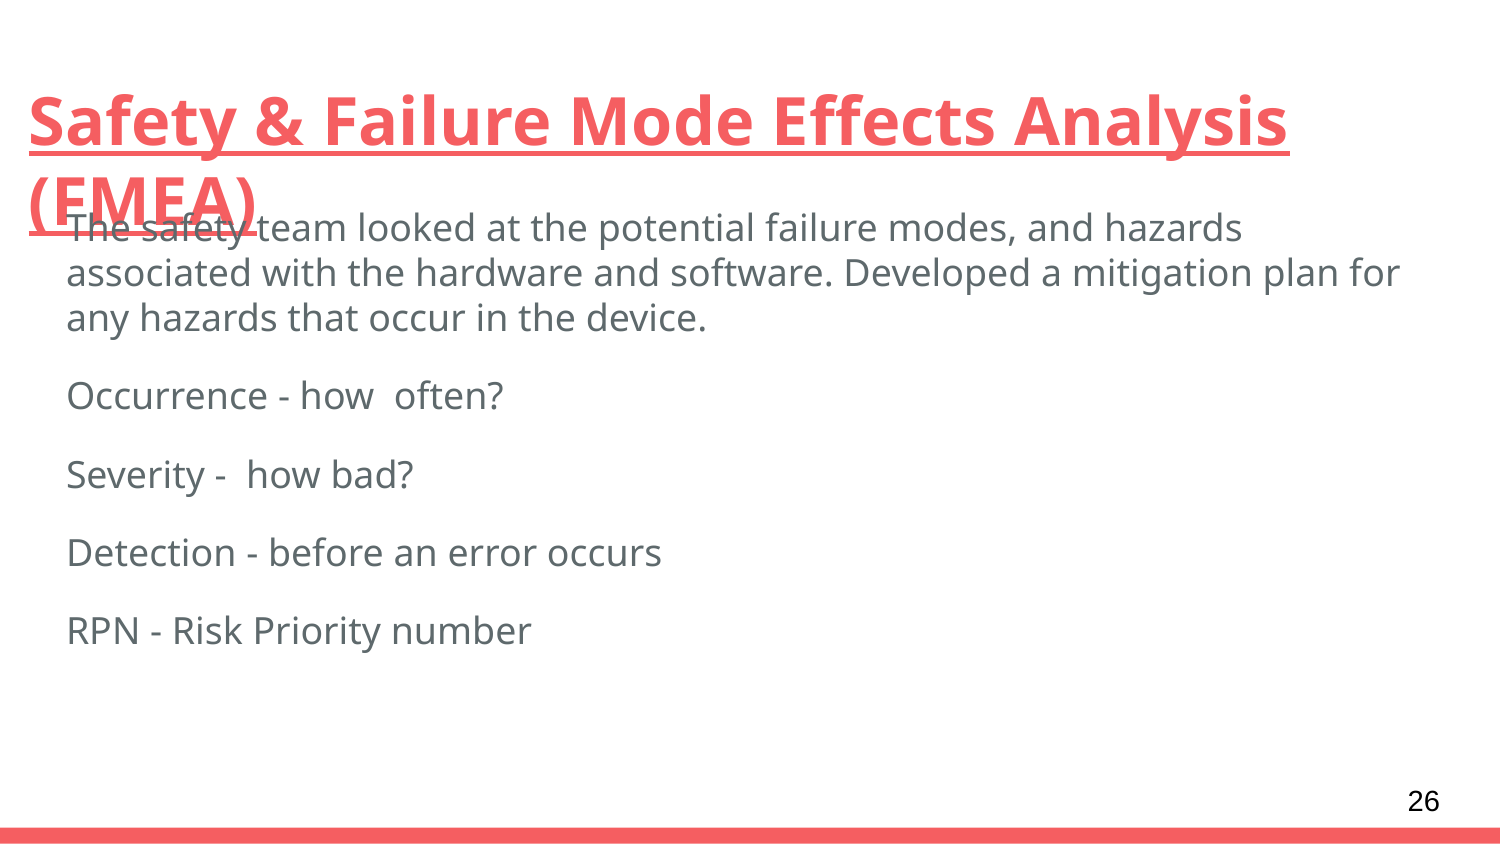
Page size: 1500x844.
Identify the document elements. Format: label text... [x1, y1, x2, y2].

list The safety team looked at the potential failure modes, and hazards associated with the hardware and software. Developed a mitigation plan for any hazards that occur in the device. Occurrence - how often? Severity - how bad? Detection - before an error occurs RPN - Risk Priority number [51, 189, 1449, 750]
title Safety & Failure Mode Effects Analysis (FMEA) [13, 64, 1500, 167]
slide_number <number> [1392, 767, 1483, 833]
